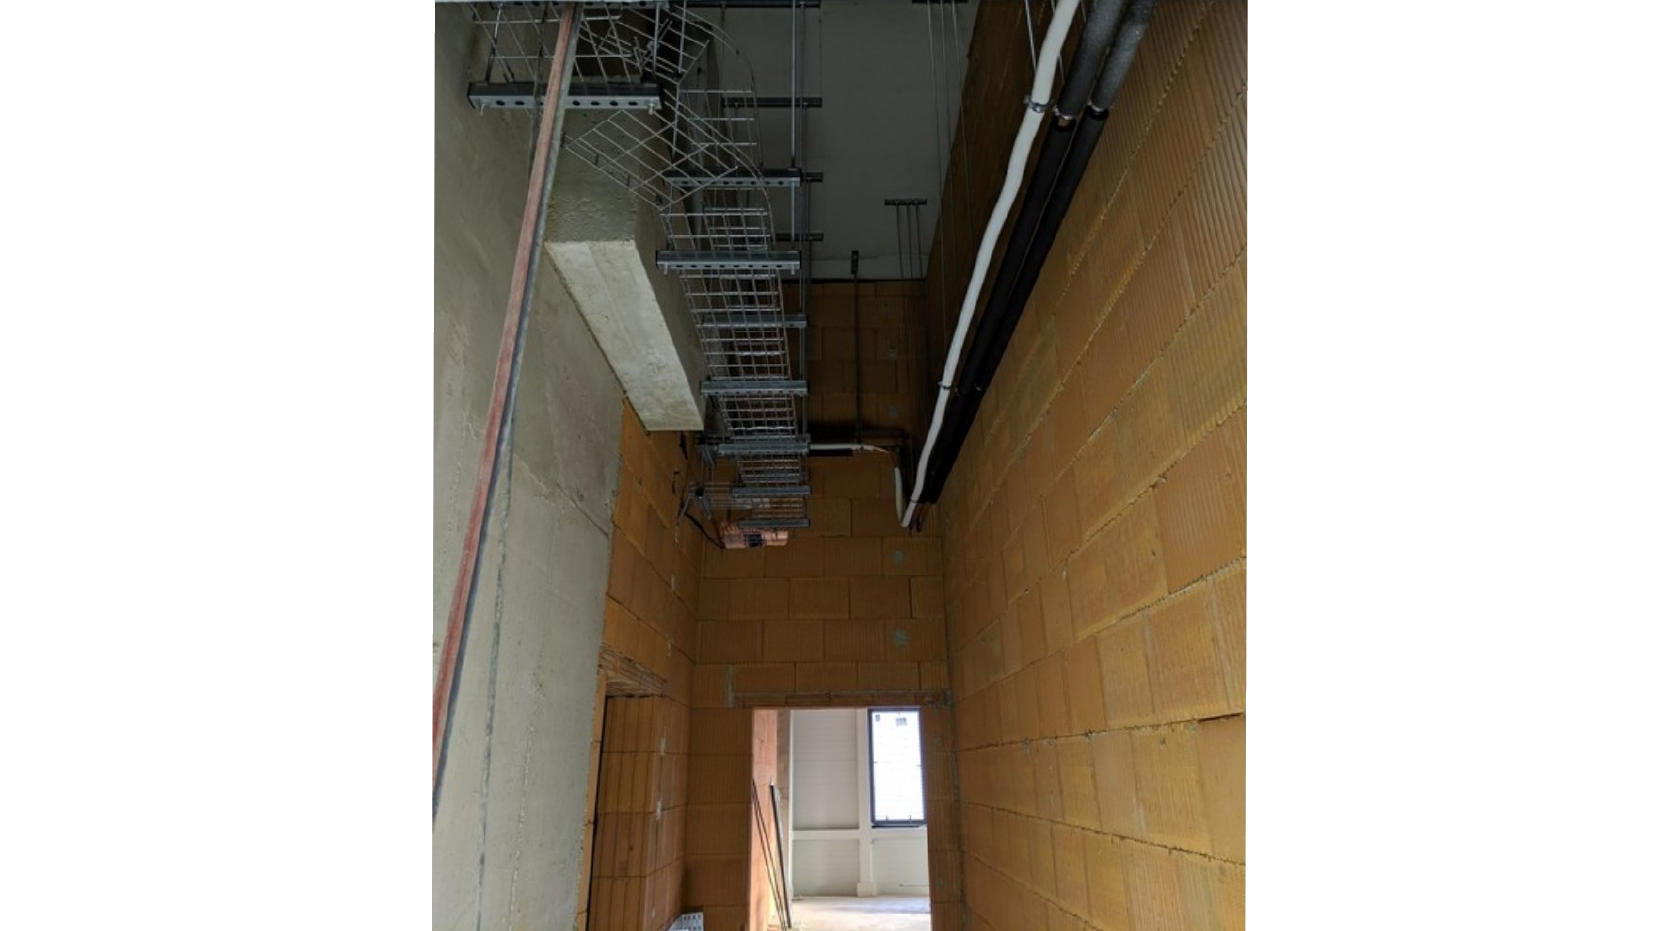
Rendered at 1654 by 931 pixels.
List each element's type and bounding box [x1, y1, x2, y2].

picture [431, 0, 1247, 931]
